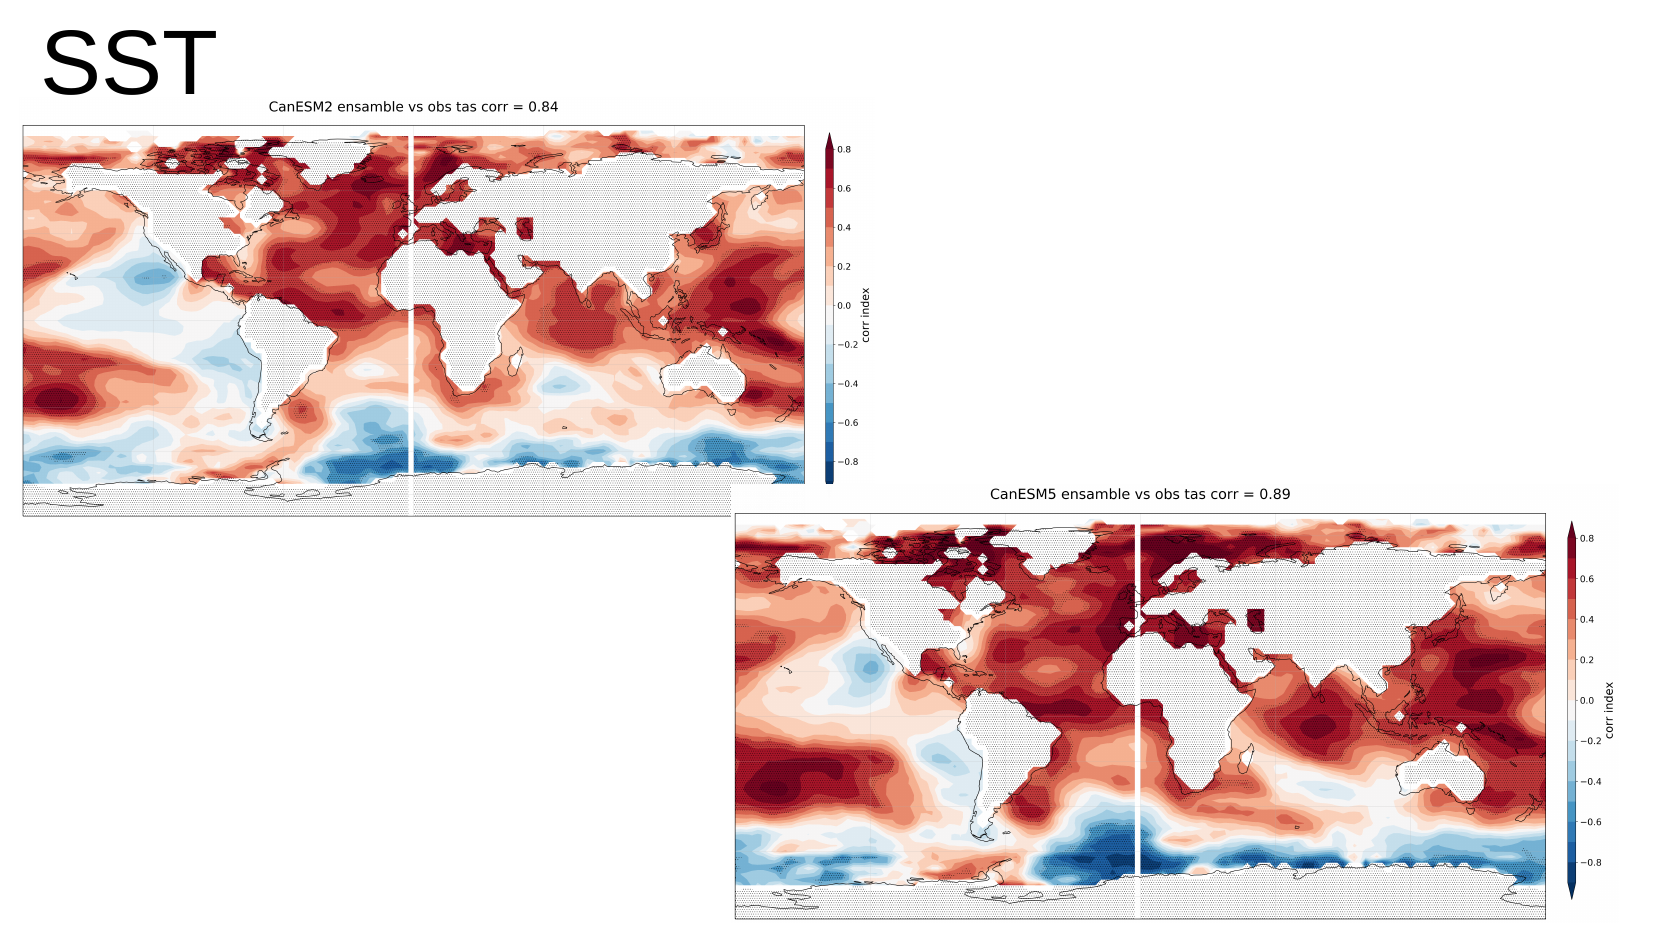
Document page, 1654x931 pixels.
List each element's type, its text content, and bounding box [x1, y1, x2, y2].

picture [19, 97, 1619, 923]
title SST [11, 11, 272, 115]
